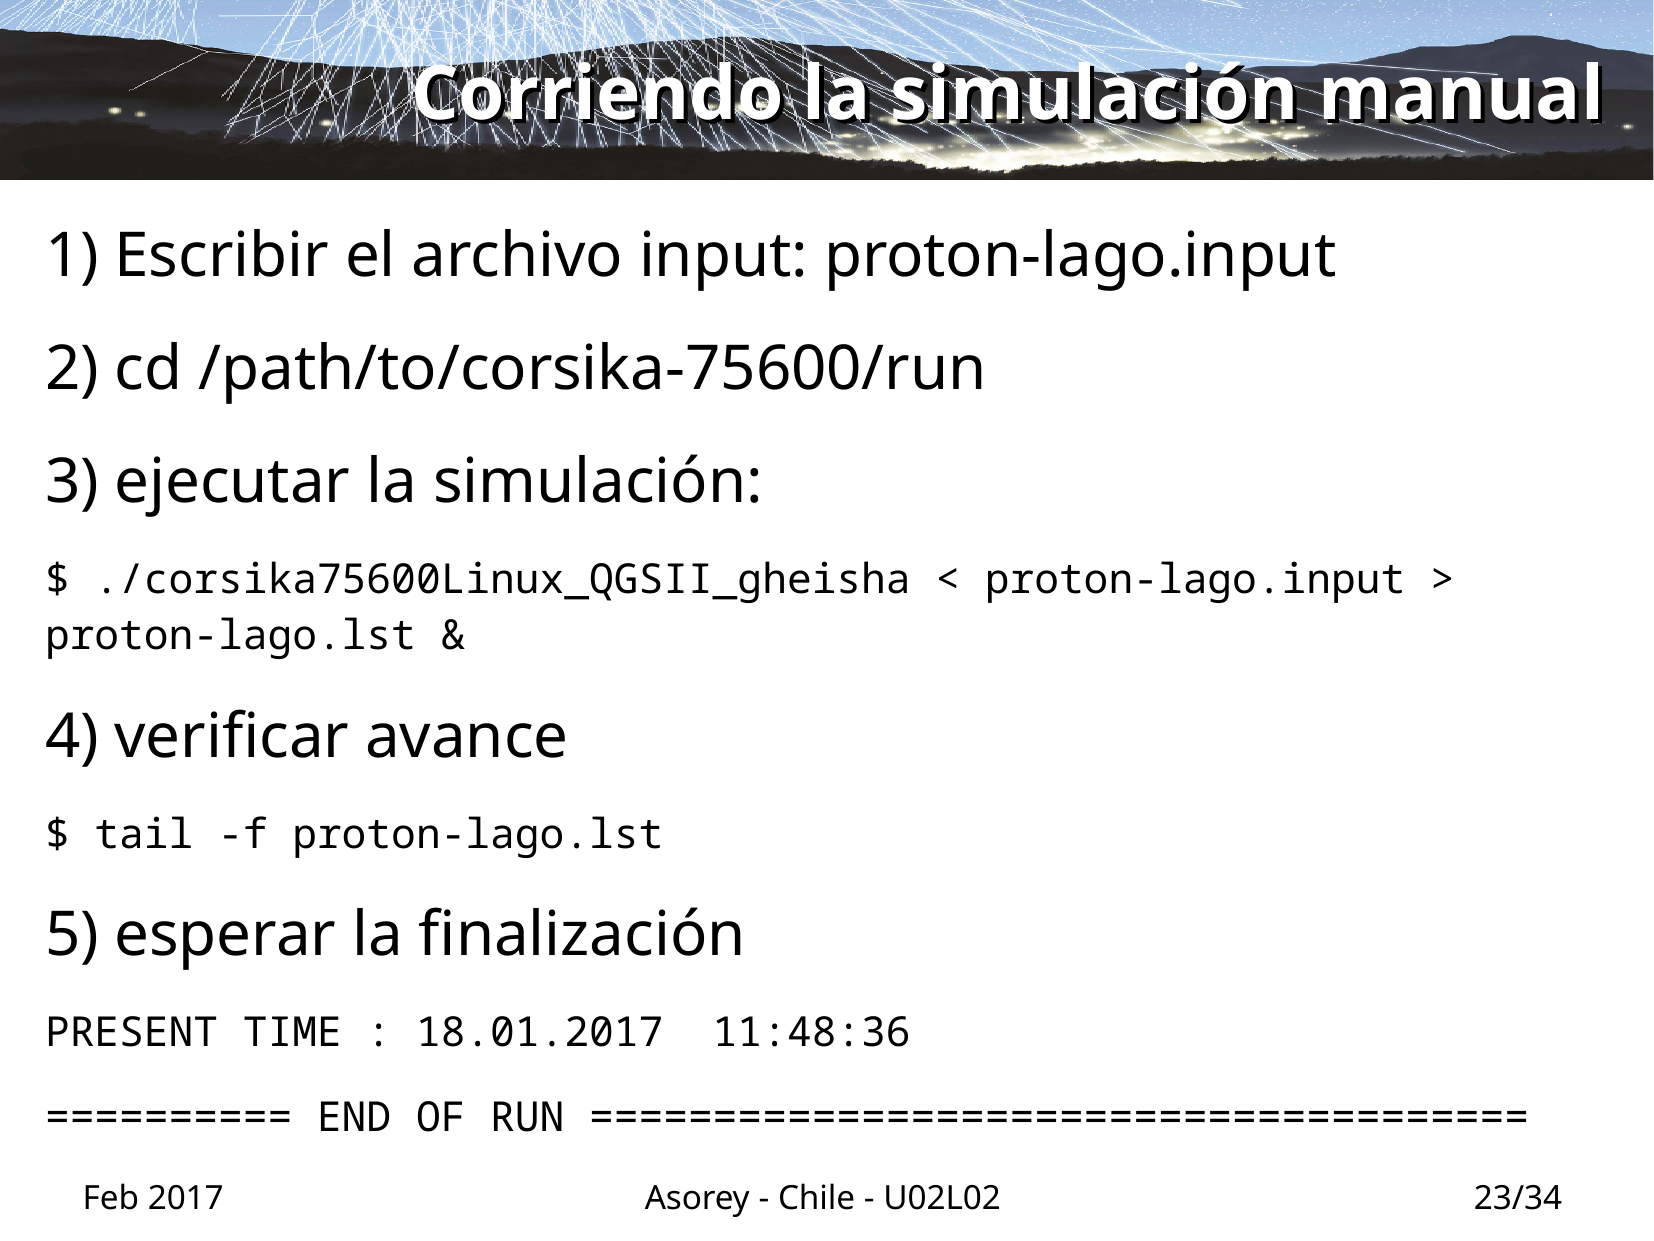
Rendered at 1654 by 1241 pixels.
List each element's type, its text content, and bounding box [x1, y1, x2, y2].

picture [0, 0, 1654, 180]
title Corriendo la simulación manual [45, 15, 1606, 166]
list 1) Escribir el archivo input: proton-lago.input 2) cd /path/to/corsika-75600/run 3) ejecutar la simulación: $ ./corsika75600Linux_QGSII_gheisha < proton-lago.input > proton-lago.lst & 4) verificar avance $ tail -f proton-lago.lst 5) esperar la finalización PRESENT TIME : 18.01.2017 11:48:36 ========== END OF RUN ====================================== [45, 210, 1606, 1156]
